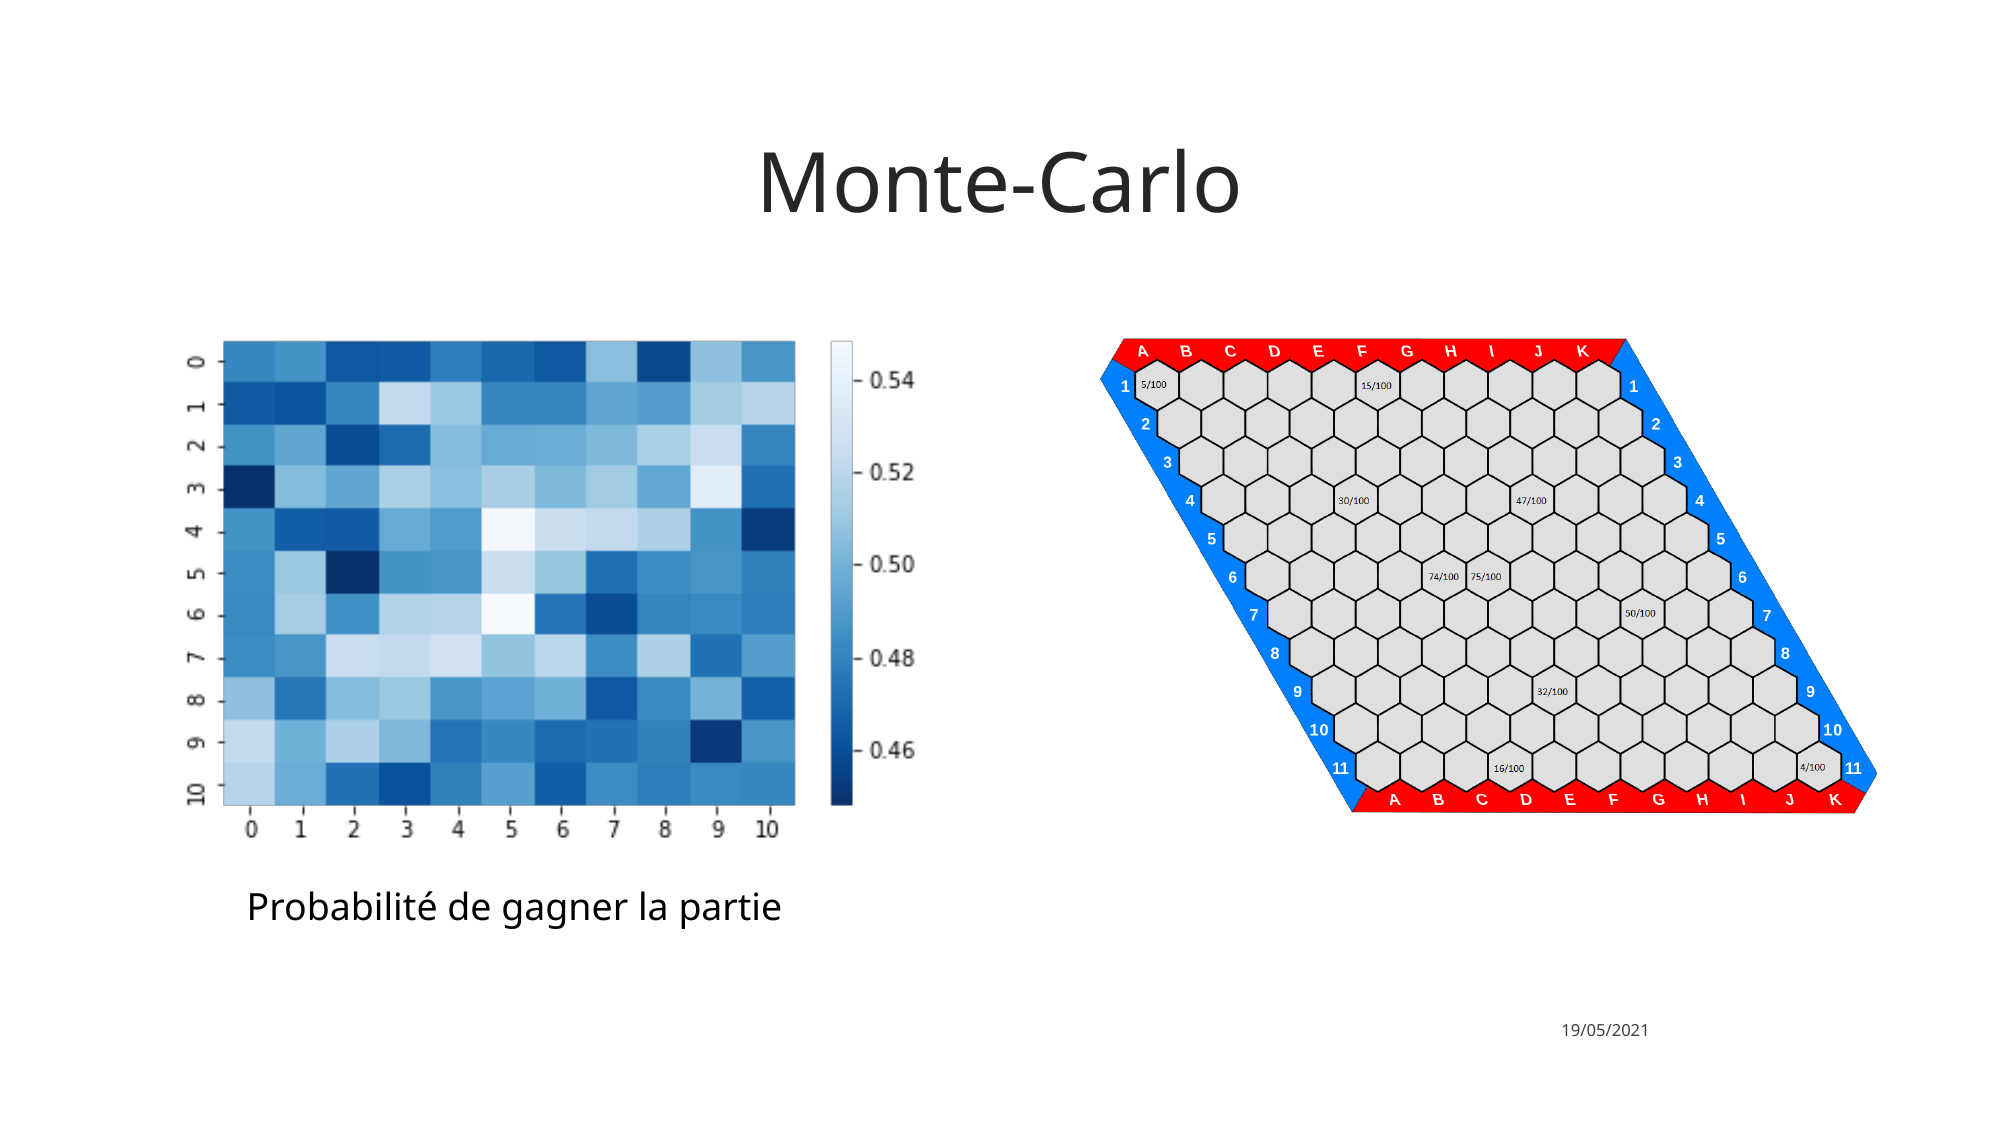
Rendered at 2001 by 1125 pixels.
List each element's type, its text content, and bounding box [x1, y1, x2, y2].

title Monte-Carlo [174, 72, 1825, 298]
picture [1065, 275, 1910, 876]
slide_number 19/05/2021 [1190, 990, 1665, 1050]
picture [109, 267, 1030, 883]
text_box Probabilité de gagner la partie [231, 874, 907, 936]
